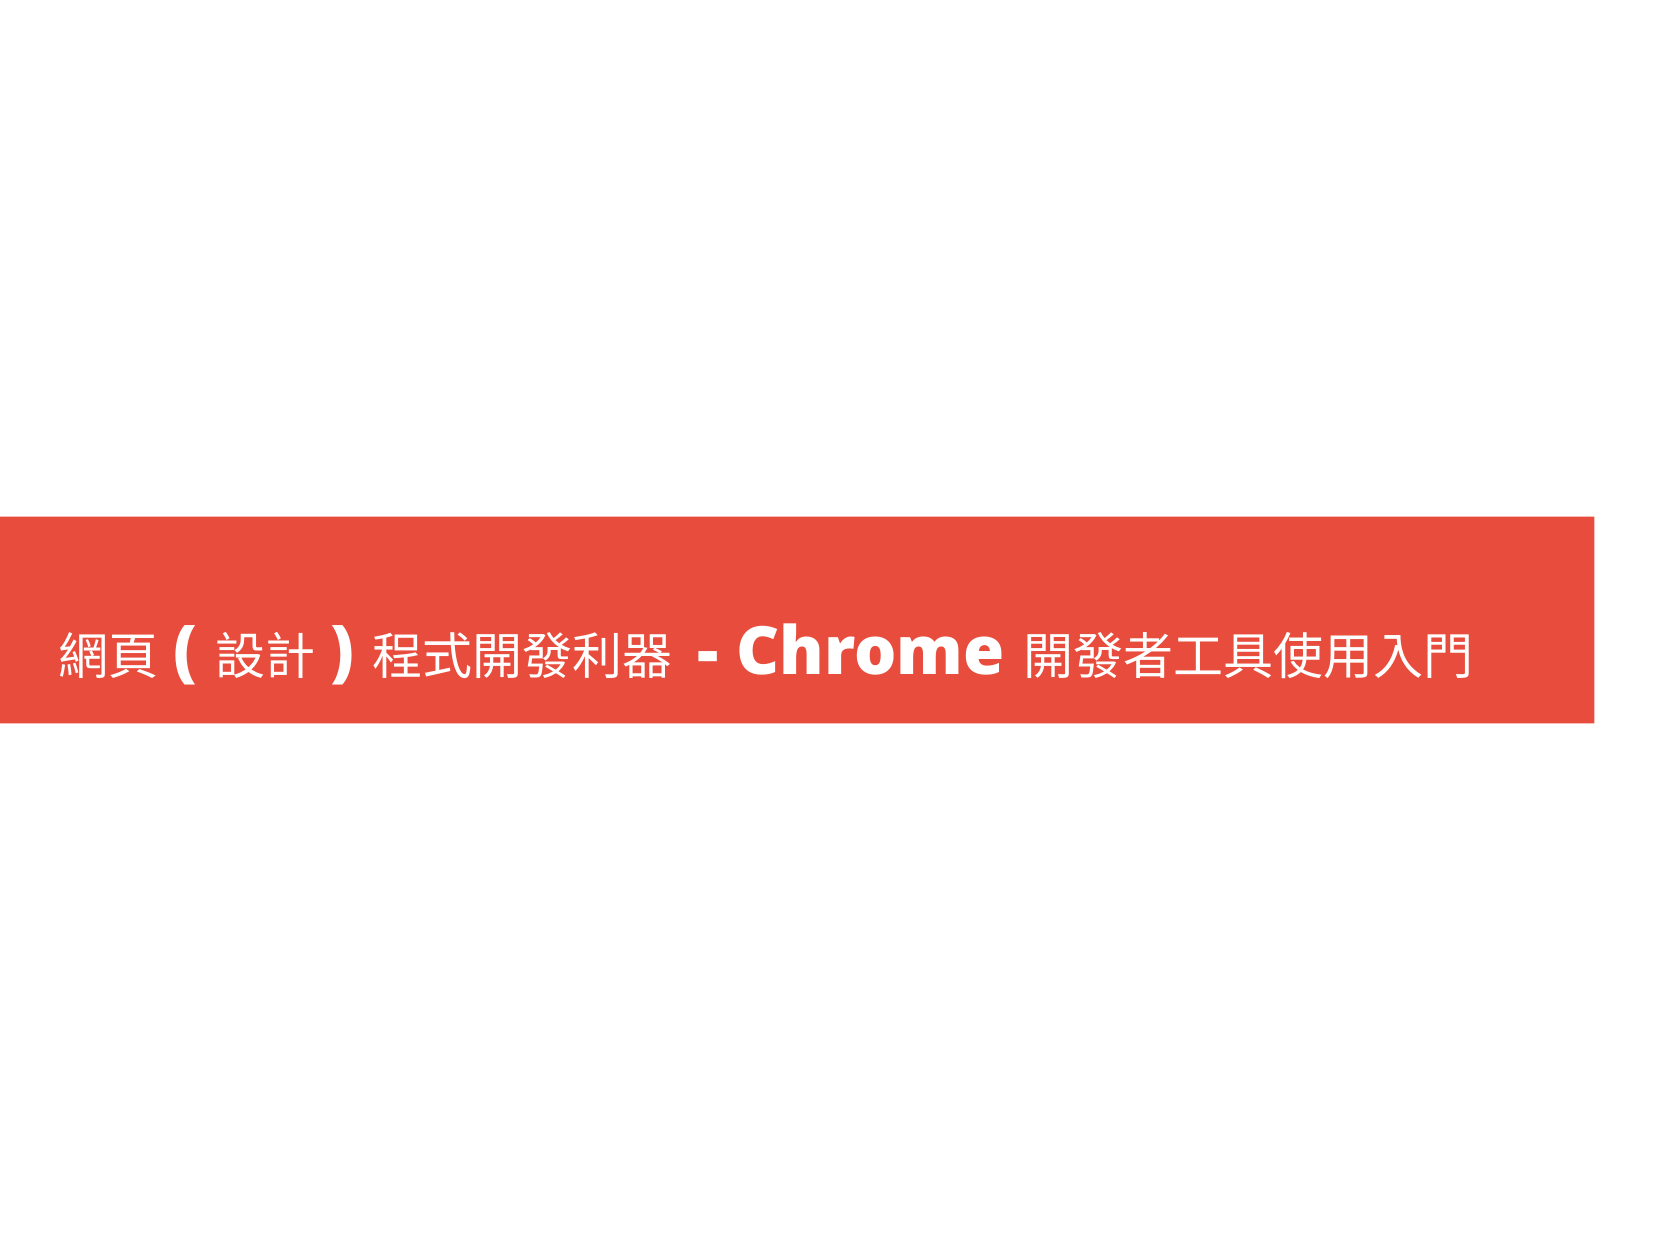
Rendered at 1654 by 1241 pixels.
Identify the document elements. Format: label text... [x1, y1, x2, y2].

title 網頁(設計)程式開發利器 - Chrome開發者工具使用入門 [59, 546, 1595, 694]
